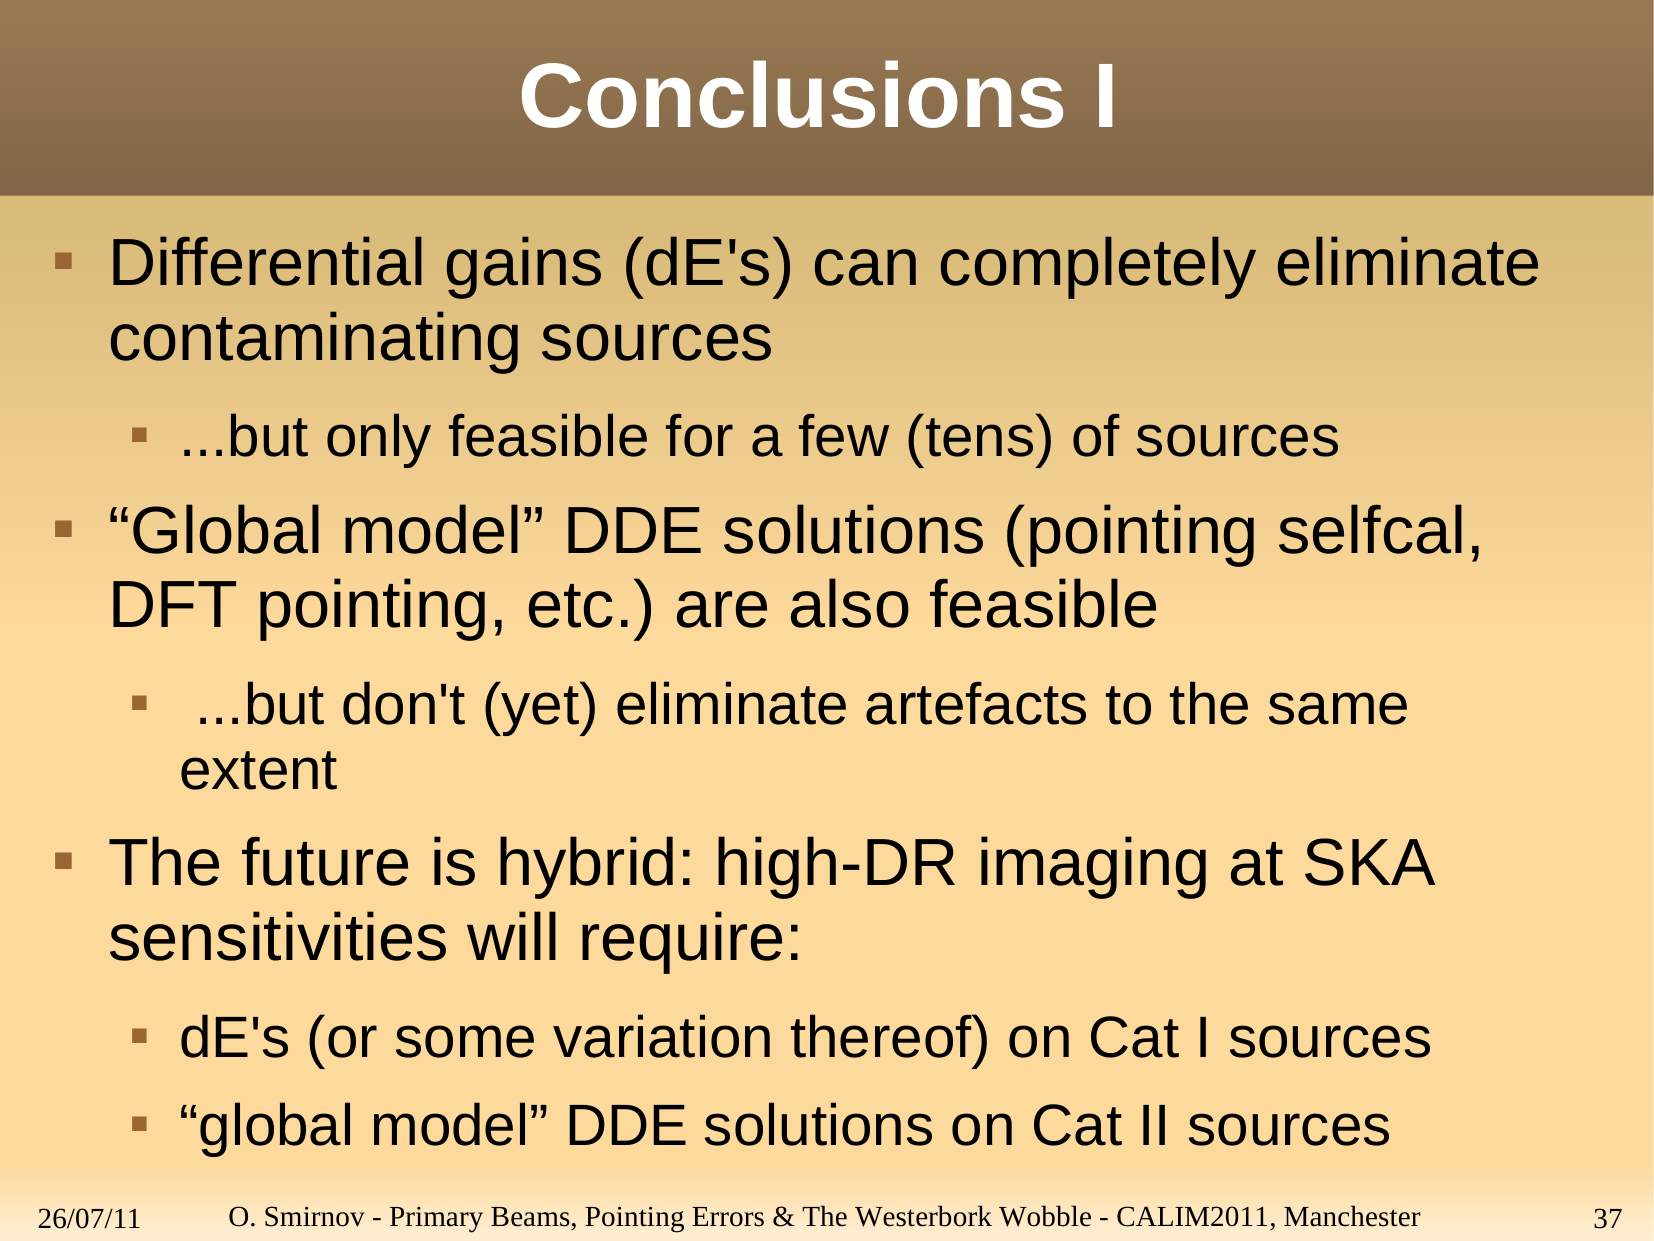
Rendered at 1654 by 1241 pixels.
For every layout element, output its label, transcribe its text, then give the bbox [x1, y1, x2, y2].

list Differential gains (dE's) can completely eliminate contaminating sources ...but only feasible for a few (tens) of sources “Global model” DDE solutions (pointing selfcal, DFT pointing, etc.) are also feasible ...but don't (yet) eliminate artefacts to the same extent The future is hybrid: high-DR imaging at SKA sensitivities will require: dE's (or some variation thereof) on Cat I sources “global model” DDE solutions on Cat II sources [37, 225, 1576, 1241]
title Conclusions I [75, 0, 1564, 193]
picture [0, 0, 1654, 1241]
